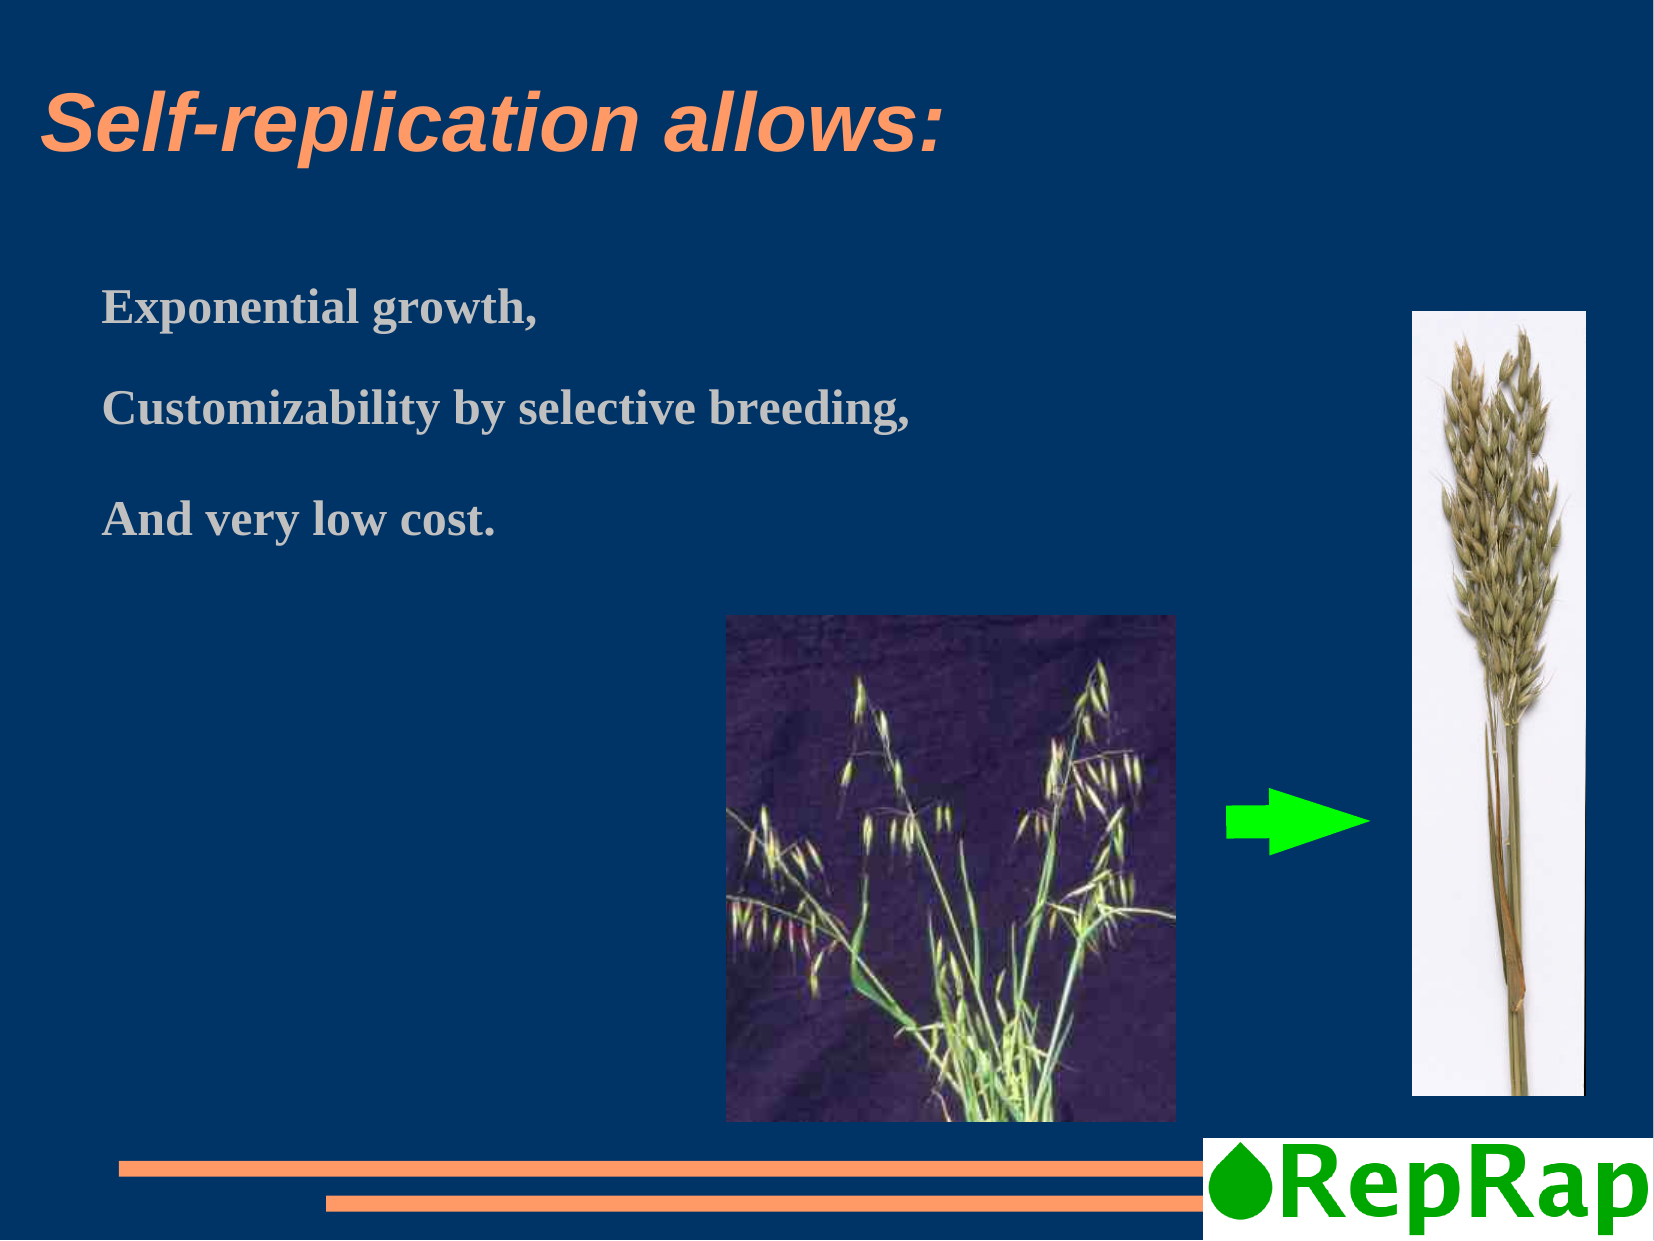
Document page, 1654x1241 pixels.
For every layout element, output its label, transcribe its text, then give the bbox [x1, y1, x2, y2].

text_box Exponential growth, Customizability by selective breeding, And very low cost. [51, 224, 1264, 761]
title Self-replication allows: [40, 19, 1534, 227]
picture [1203, 1138, 1654, 1241]
picture [726, 615, 1176, 1122]
picture [1412, 311, 1586, 1096]
